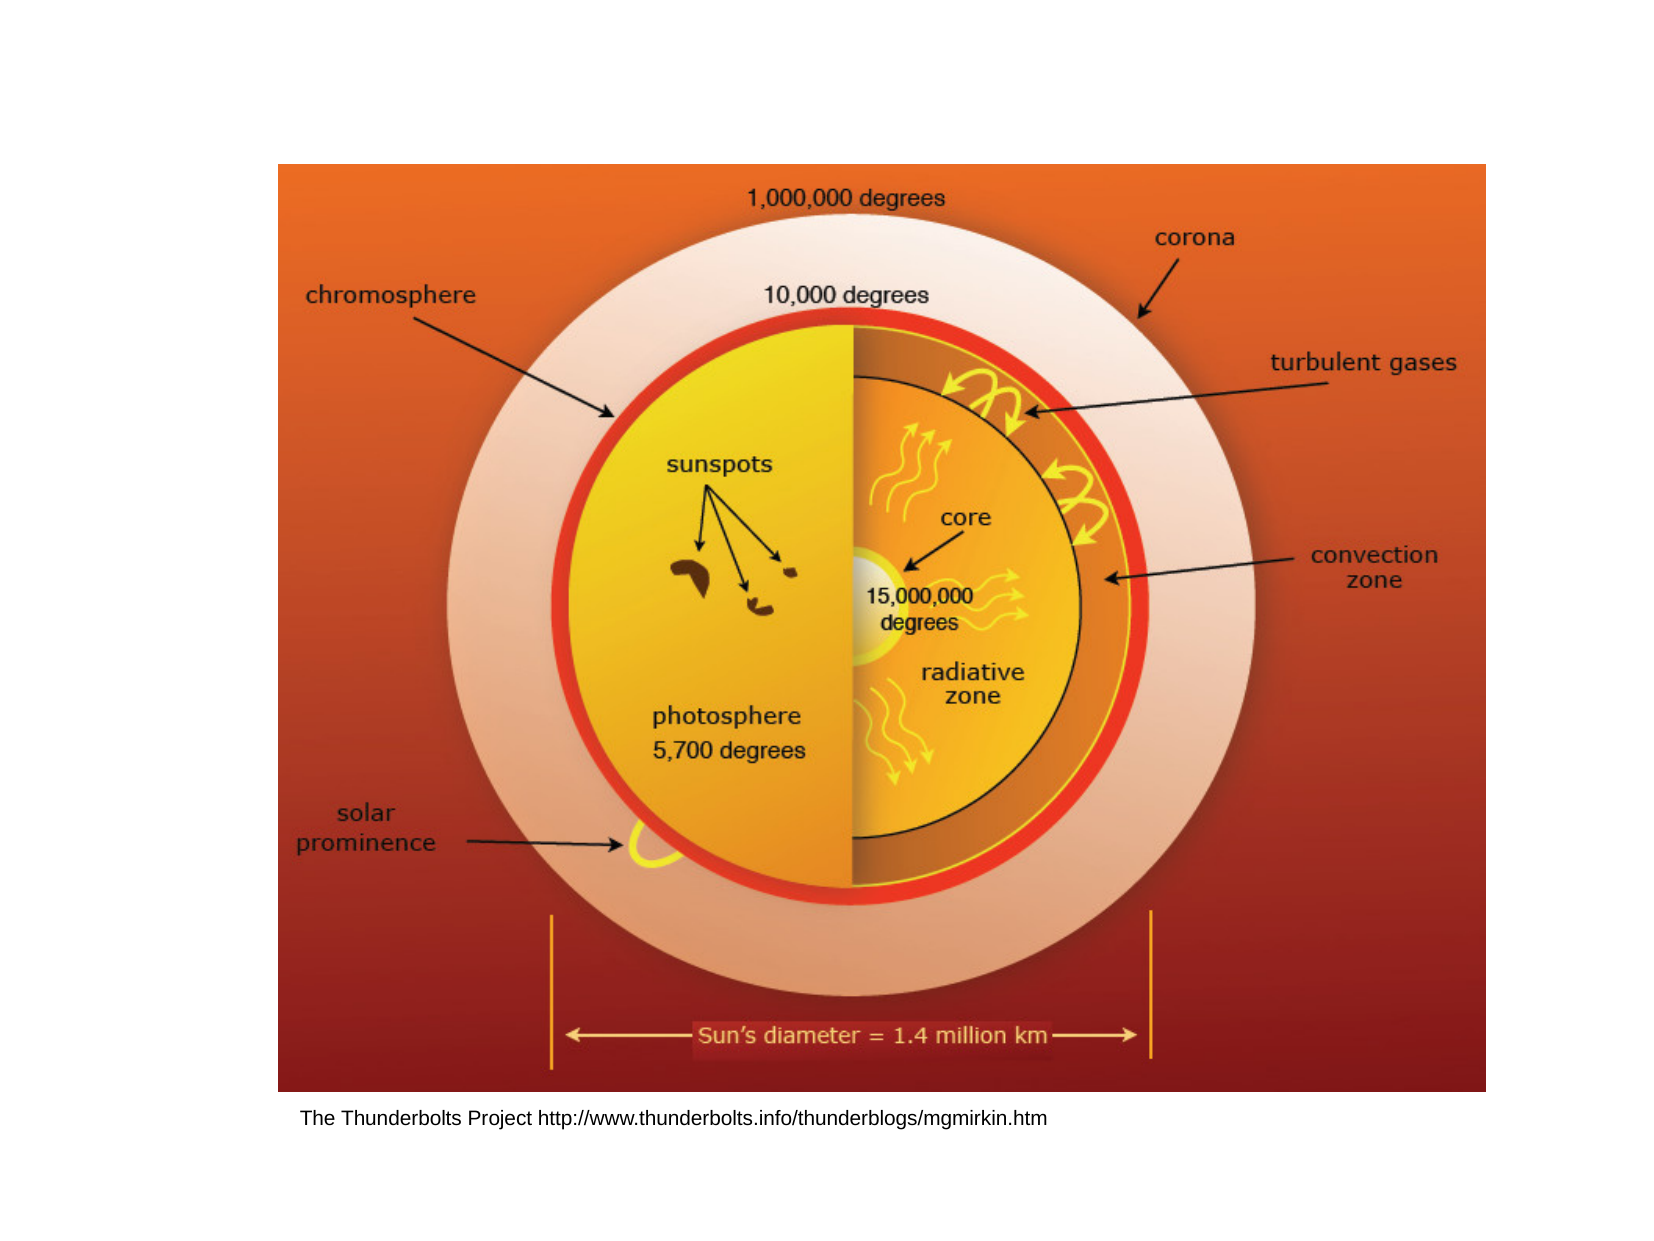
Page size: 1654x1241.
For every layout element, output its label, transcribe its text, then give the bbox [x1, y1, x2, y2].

text_box The Thunderbolts Project http://www.thunderbolts.info/thunderblogs/mgmirkin.htm [285, 1098, 1401, 1186]
picture [278, 164, 1486, 1092]
